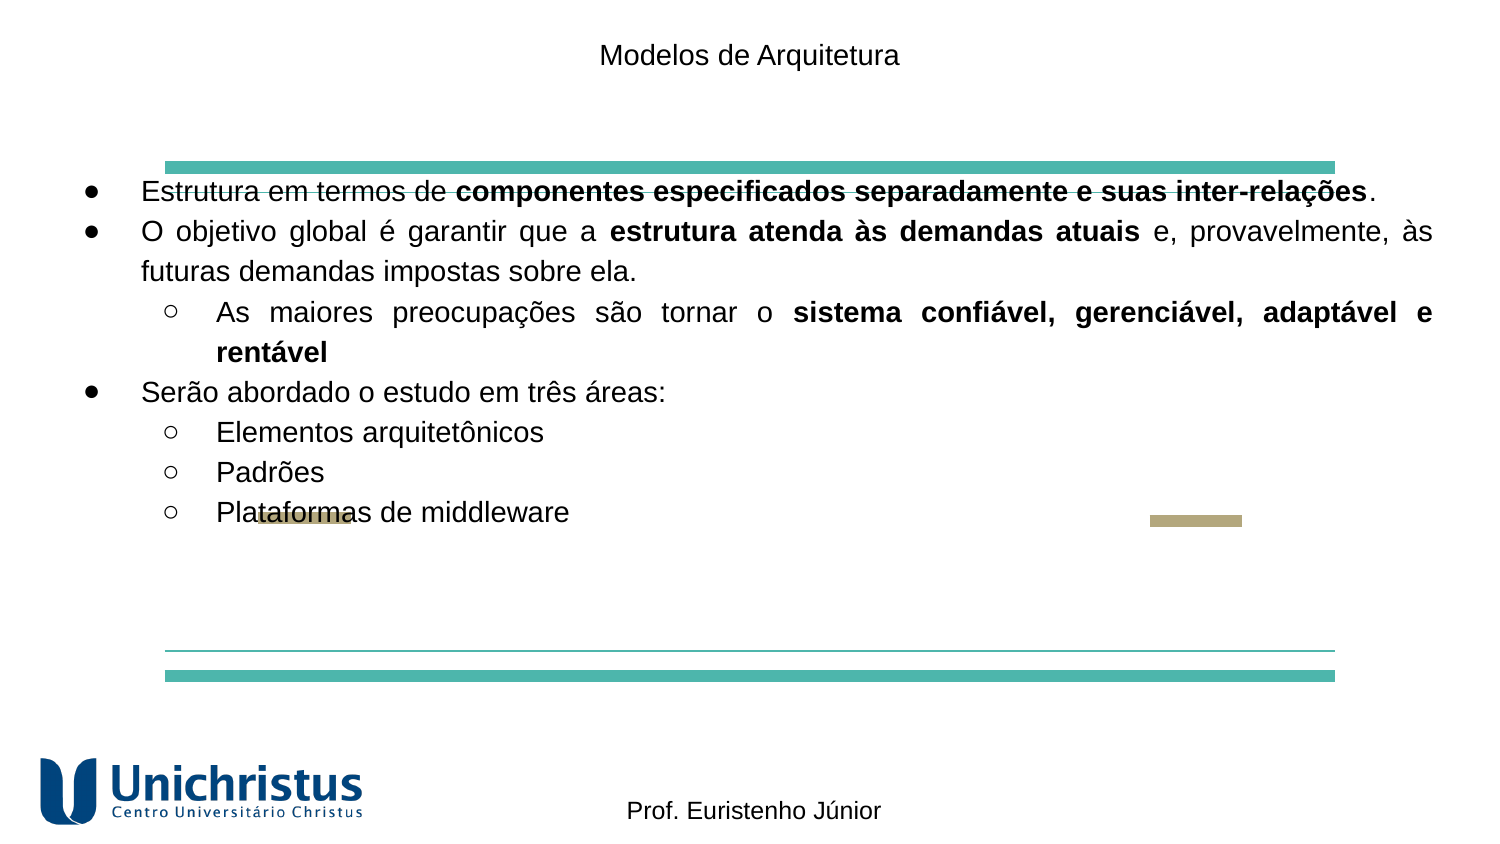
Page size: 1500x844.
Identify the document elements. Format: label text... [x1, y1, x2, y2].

list Estrutura em termos de componentes especificados separadamente e suas inter-relações. O objetivo global é garantir que a estrutura atenda às demandas atuais e, provavelmente, às futuras demandas impostas sobre ela. As maiores preocupações são tornar o sistema confiável, gerenciável, adaptável e rentável Serão abordado o estudo em três áreas: Elementos arquitetônicos Padrões Plataformas de middleware [51, 152, 1449, 750]
picture [35, 754, 367, 827]
title Modelos de Arquitetura [51, 20, 1449, 137]
